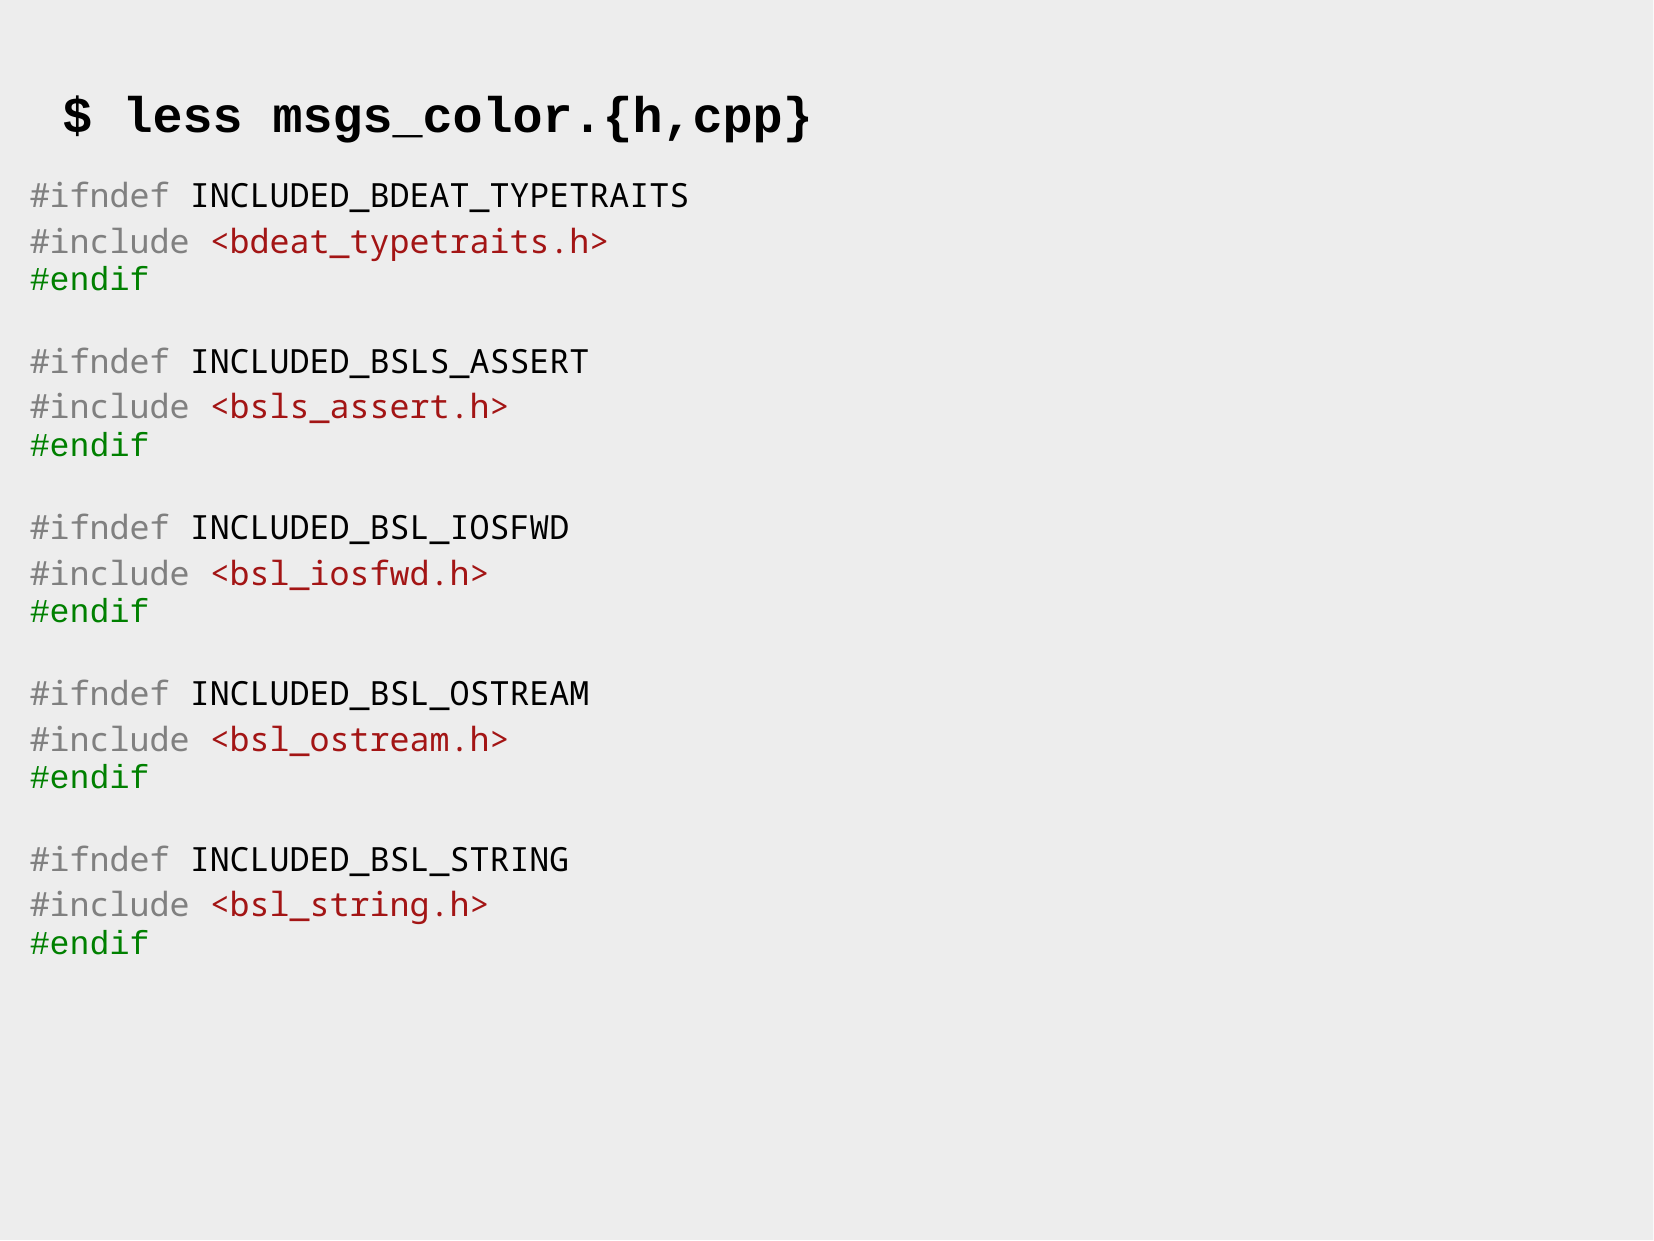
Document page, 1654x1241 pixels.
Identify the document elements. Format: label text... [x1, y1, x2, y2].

text_box $ less msgs_color.{h,cpp} [47, 83, 1653, 165]
text_box #ifndef INCLUDED_BDEAT_TYPETRAITS #include <bdeat_typetraits.h> #endif #ifndef INCLUDED_BSLS_ASSERT #include <bsls_assert.h> #endif #ifndef INCLUDED_BSL_IOSFWD #include <bsl_iosfwd.h> #endif #ifndef INCLUDED_BSL_OSTREAM #include <bsl_ostream.h> #endif #ifndef INCLUDED_BSL_STRING #include <bsl_string.h> #endif [15, 165, 1654, 852]
